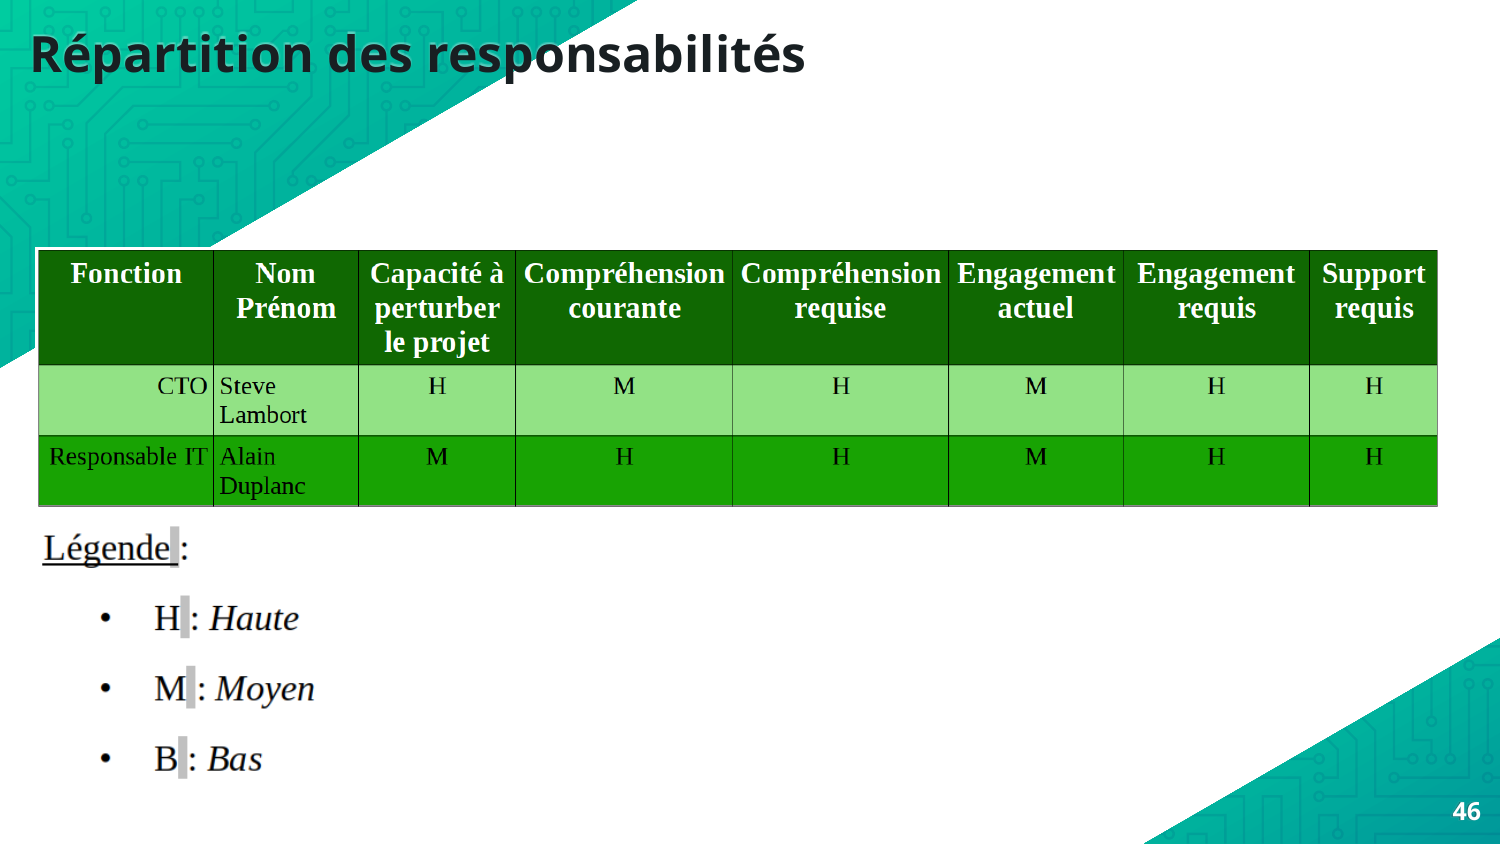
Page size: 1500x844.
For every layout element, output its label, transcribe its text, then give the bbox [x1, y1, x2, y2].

title Répartition des responsabilités [29, 29, 1249, 88]
picture [35, 247, 1441, 508]
slide_number <numéro> [1391, 779, 1482, 844]
picture [40, 523, 321, 780]
